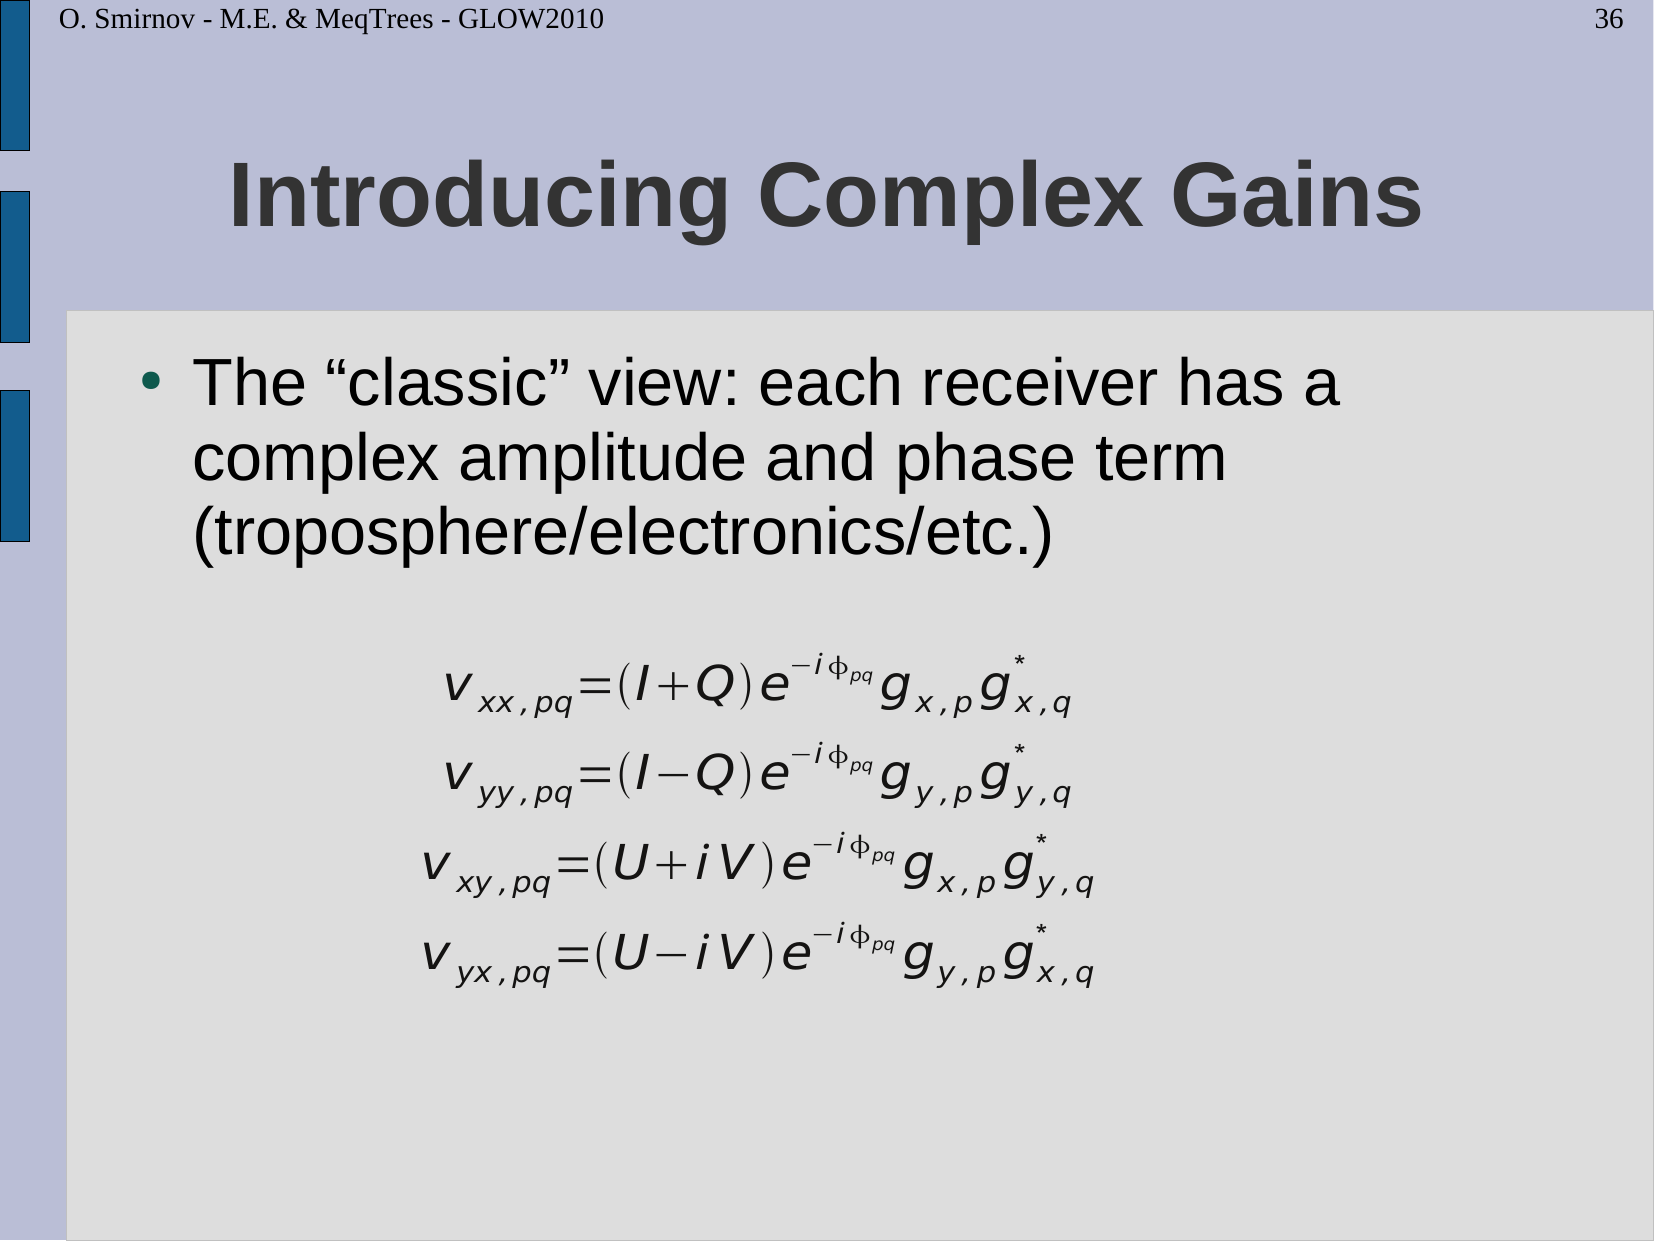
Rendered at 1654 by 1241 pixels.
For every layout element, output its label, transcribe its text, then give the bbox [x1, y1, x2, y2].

chart [414, 633, 1101, 1077]
list The “classic” view: each receiver has a complex amplitude and phase term (troposphere/electronics/etc.) [121, 344, 1534, 1112]
title Introducing Complex Gains [121, 91, 1534, 299]
